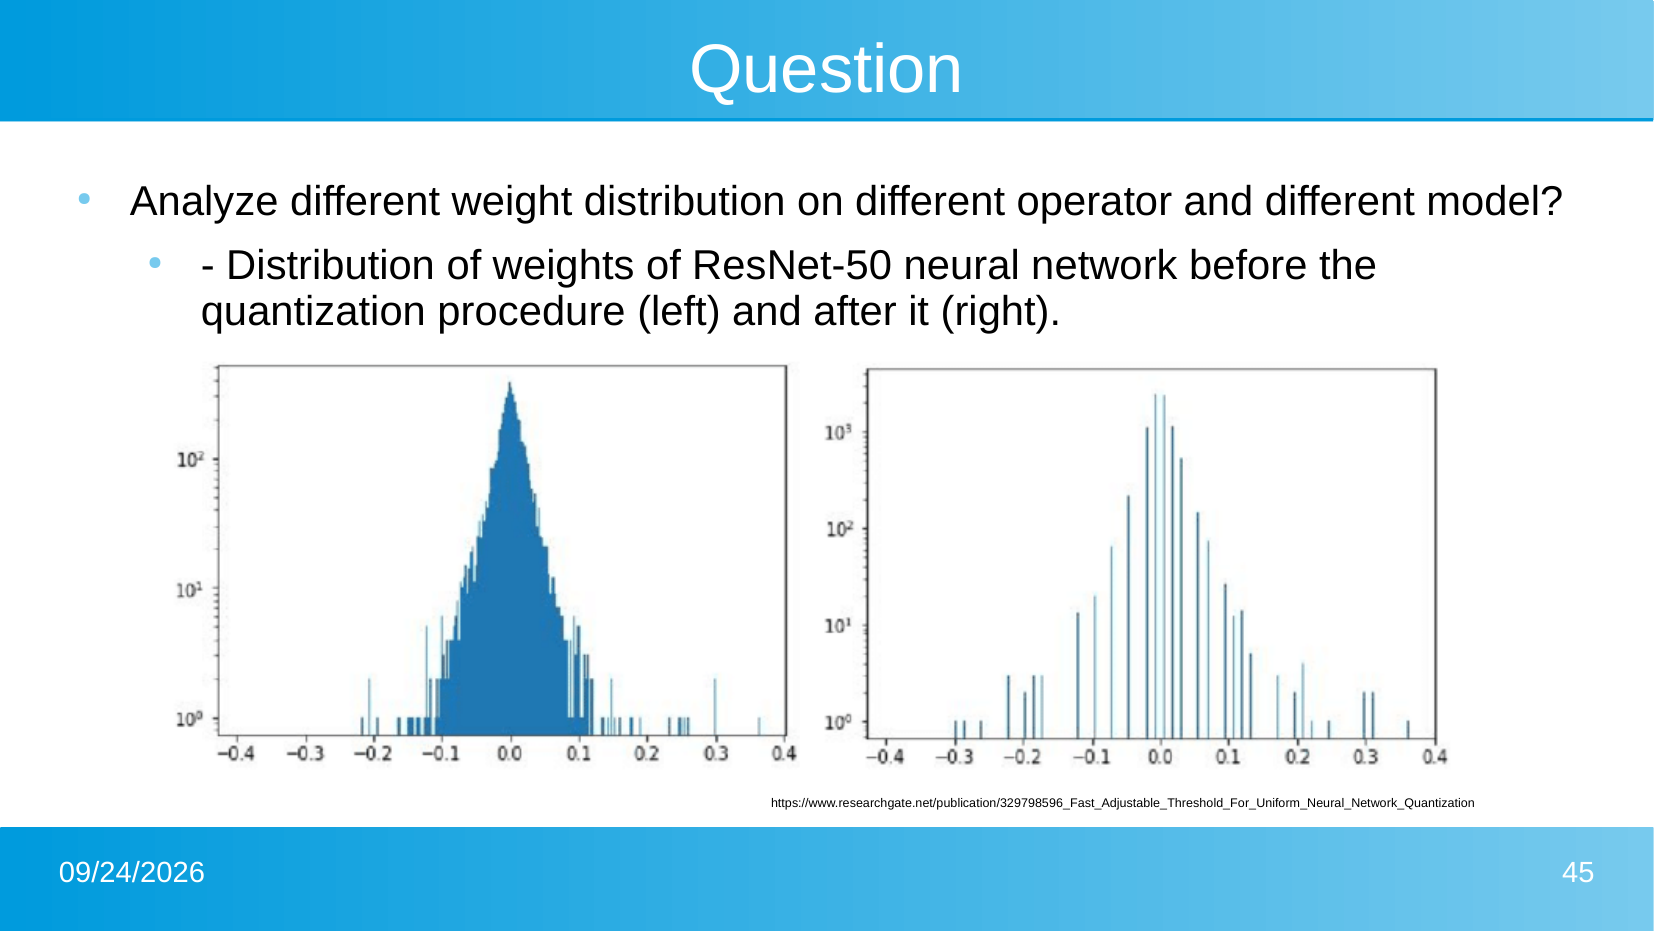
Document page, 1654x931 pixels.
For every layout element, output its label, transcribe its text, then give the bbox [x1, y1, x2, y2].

text_box https://www.researchgate.net/publication/329798596_Fast_Adjustable_Threshold_For_Uniform_Neural_Network_Quantization [756, 789, 1491, 818]
title Question [59, 29, 1595, 108]
picture [162, 348, 1491, 818]
list Analyze different weight distribution on different operator and different model? - Distribution of weights of ResNet-50 neural network before the quantization procedure (left) and after it (right). [59, 177, 1595, 768]
